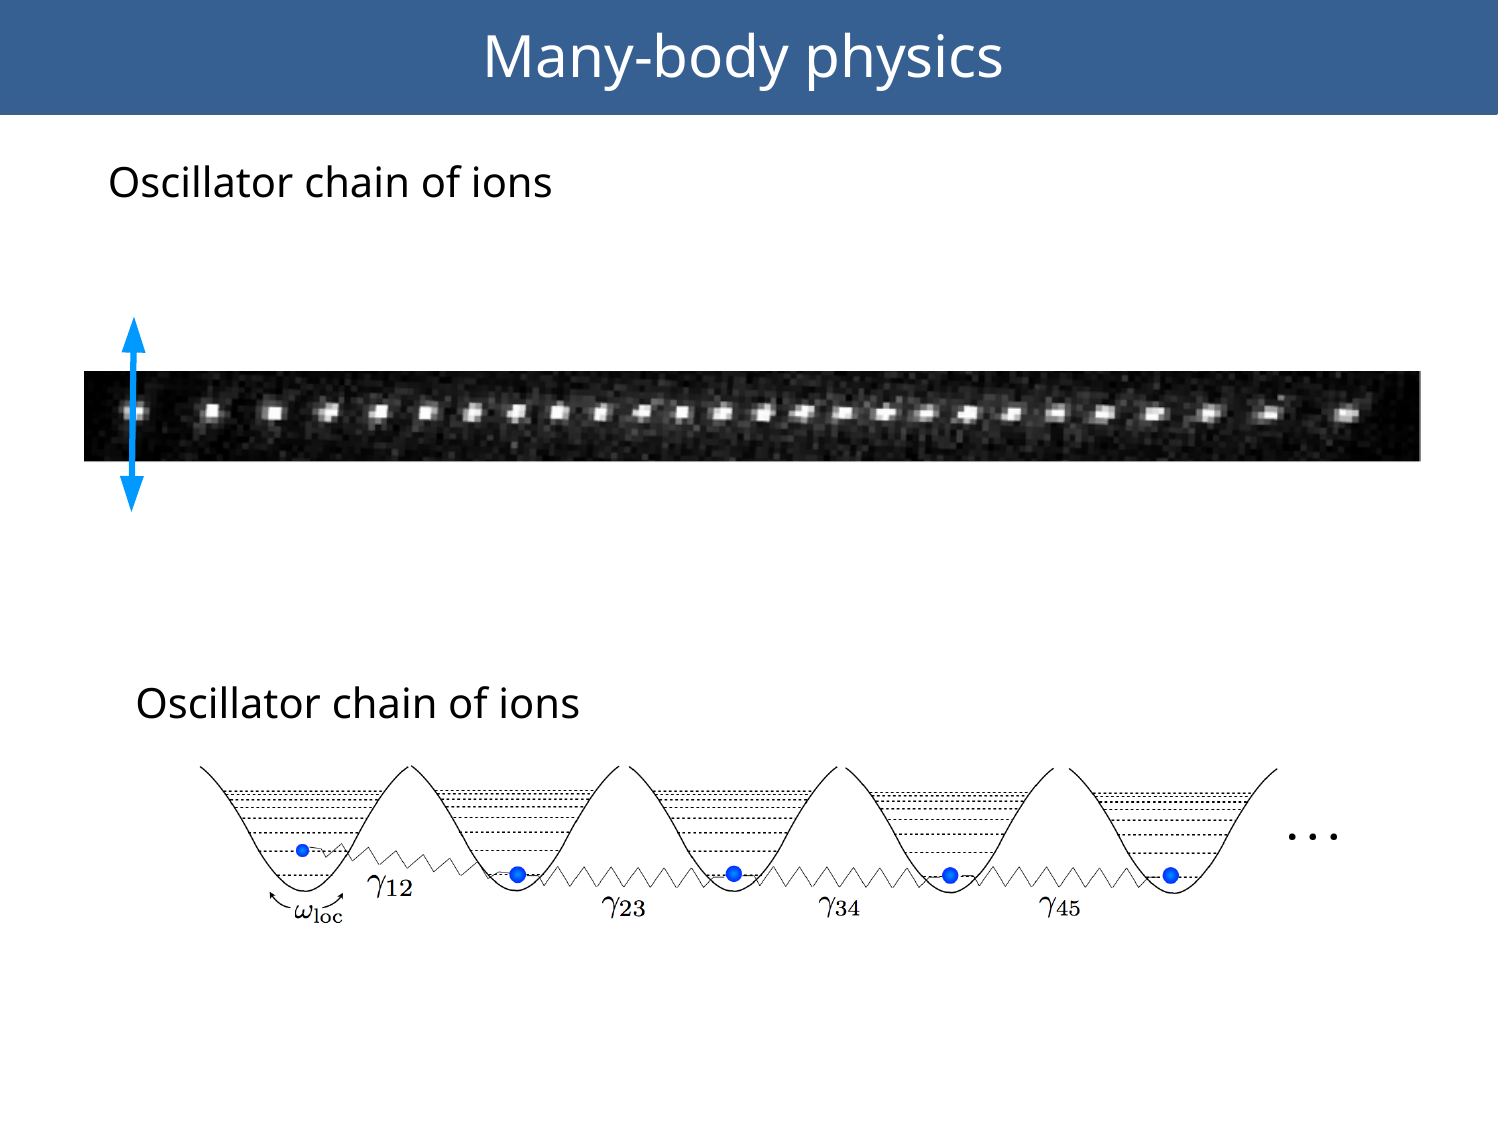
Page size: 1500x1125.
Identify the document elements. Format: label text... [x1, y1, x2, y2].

text_box Many-body physics [21, 12, 1467, 98]
picture [84, 371, 130, 463]
picture [136, 371, 1421, 463]
picture [174, 721, 1381, 963]
text_box Oscillator chain of ions [120, 669, 570, 735]
text_box Oscillator chain of ions [93, 148, 543, 214]
